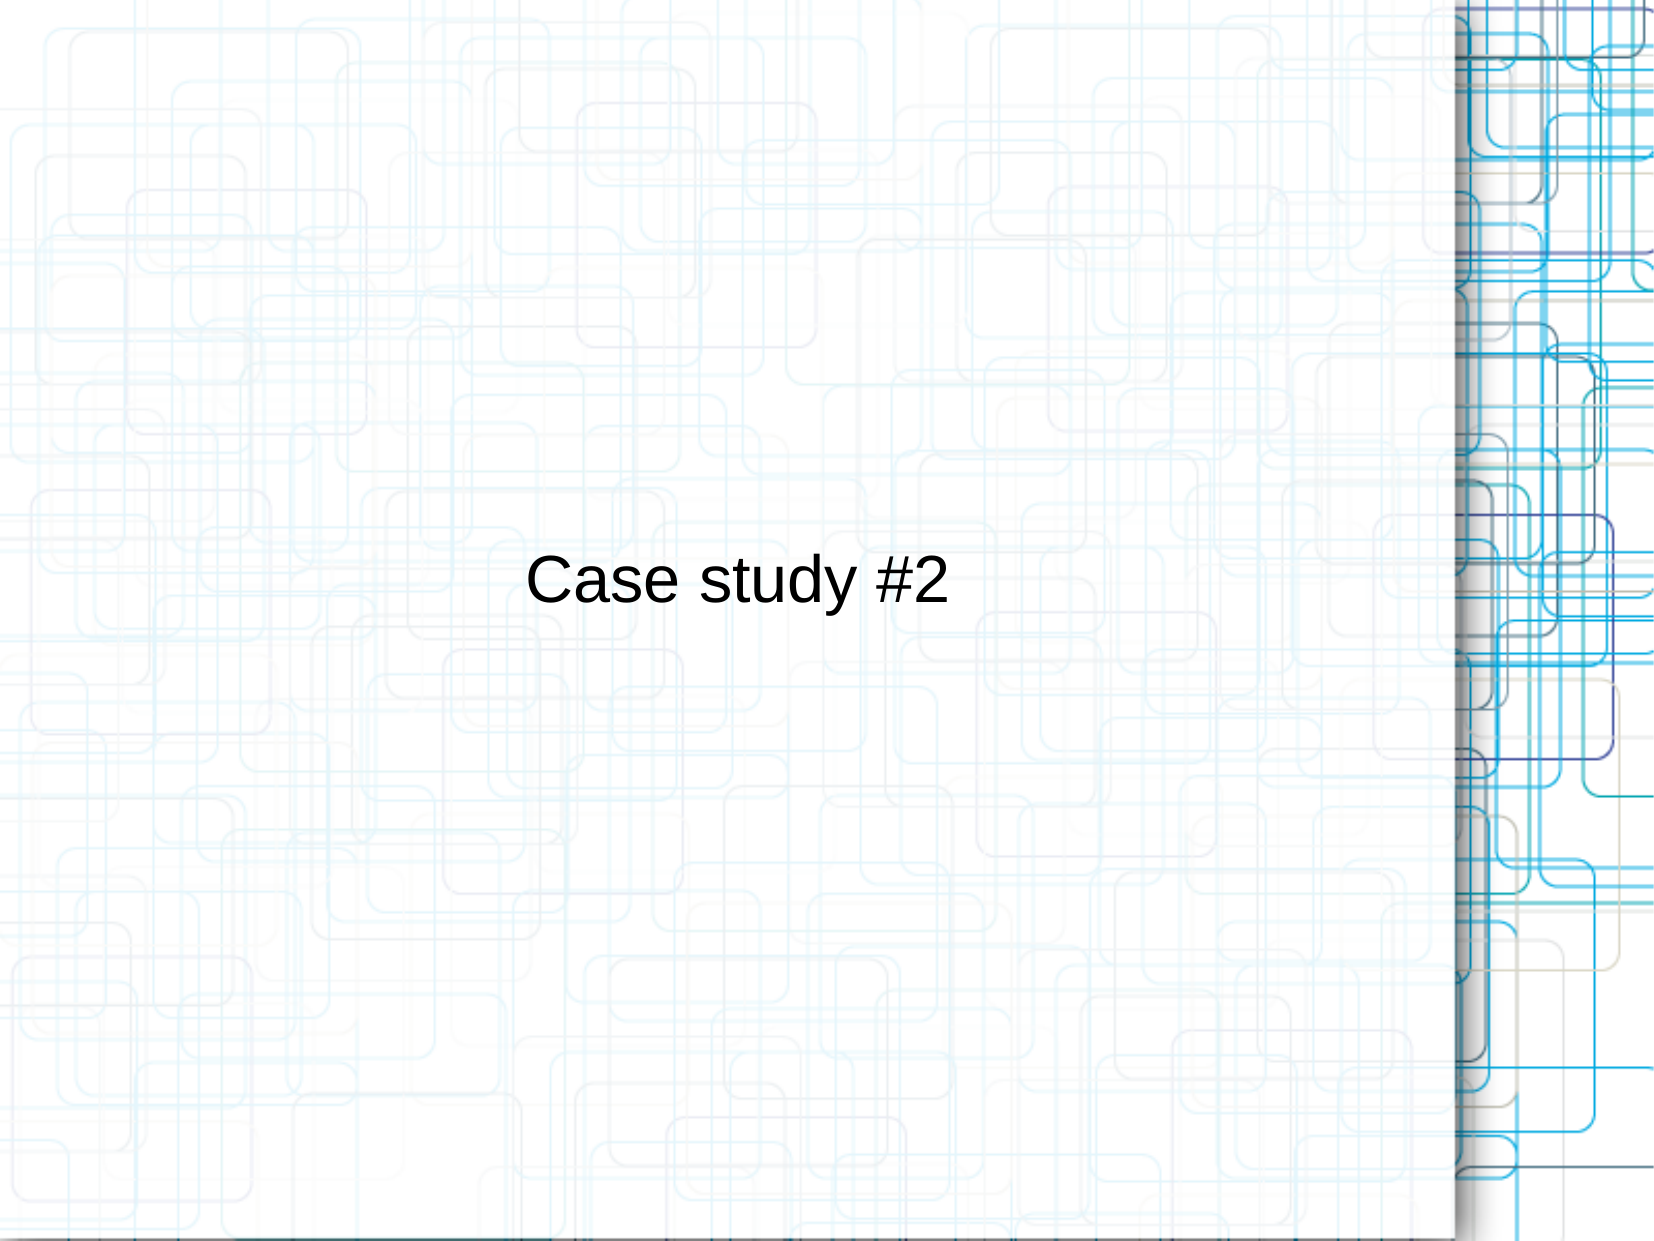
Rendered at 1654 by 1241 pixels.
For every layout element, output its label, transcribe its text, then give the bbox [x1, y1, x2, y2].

subtitle Case study #2 [59, 56, 1418, 1102]
picture [0, 0, 1654, 1241]
